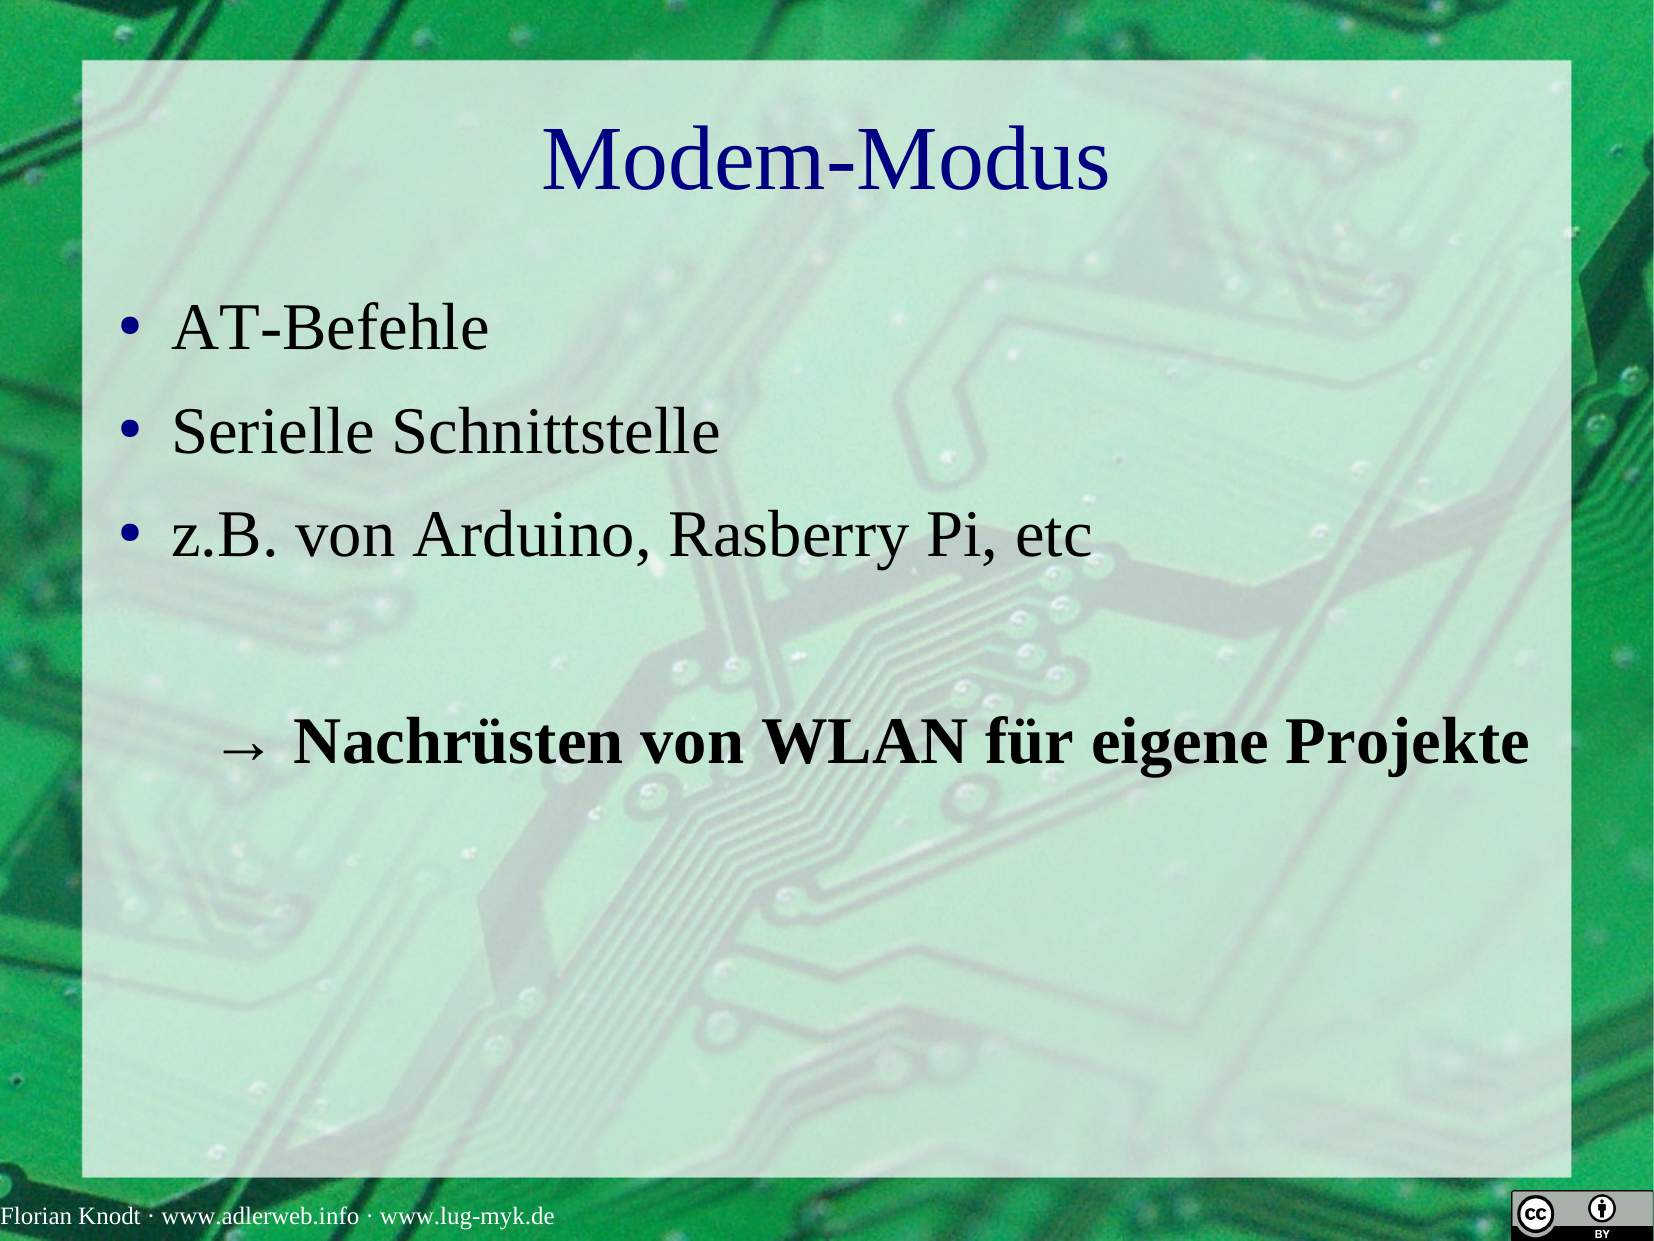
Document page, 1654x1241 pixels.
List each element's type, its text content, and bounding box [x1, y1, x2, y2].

title Modem-Modus [82, 55, 1571, 263]
picture [0, 0, 1654, 1241]
list AT-Befehle Serielle Schnittstelle z.B. von Arduino, Rasberry Pi, etc → Nachrüsten von WLAN für eigene Projekte [82, 290, 1571, 1010]
